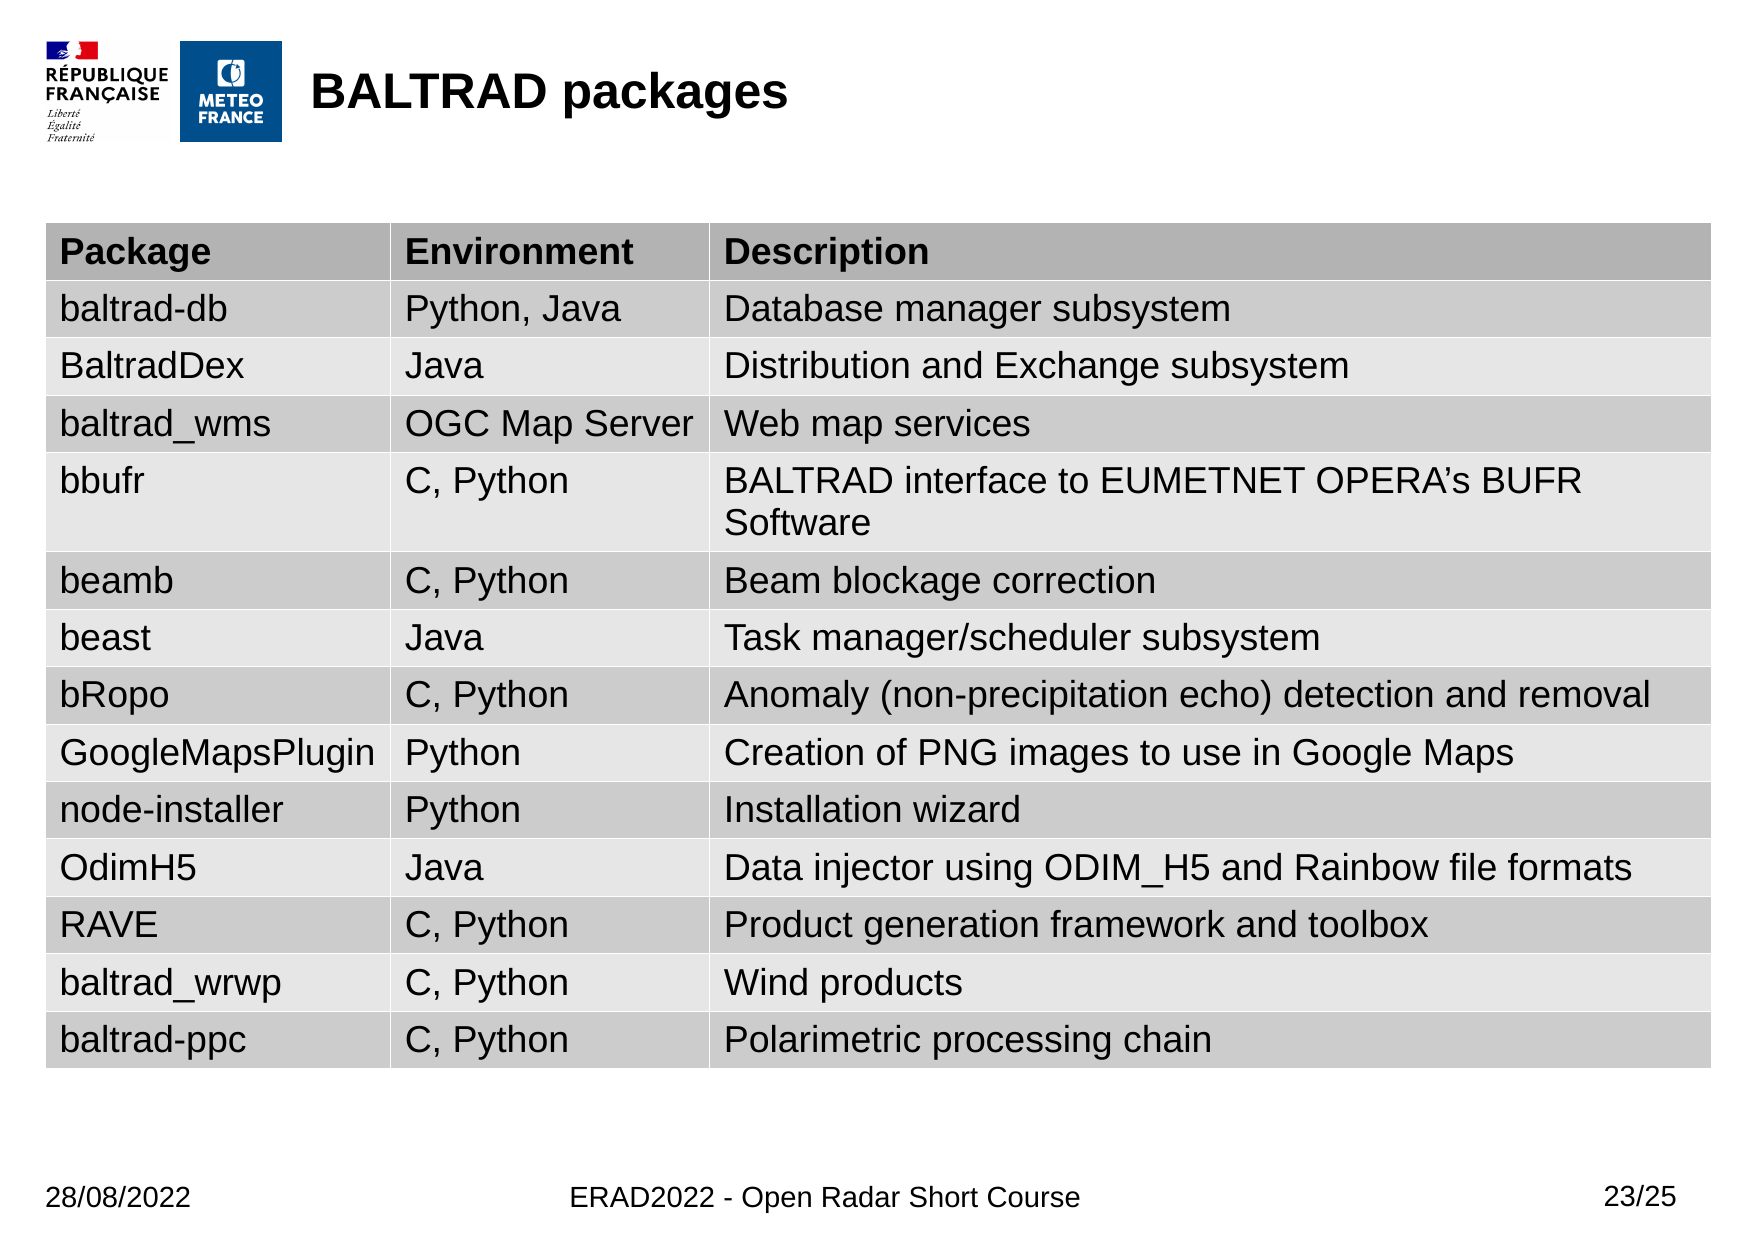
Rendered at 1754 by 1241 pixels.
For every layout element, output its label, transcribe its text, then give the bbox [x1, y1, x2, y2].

table_cell BaltradDex [46, 338, 390, 395]
table_cell baltrad-ppc [46, 1012, 390, 1068]
table_cell C, Python [391, 954, 709, 1011]
table_cell Wind products [710, 954, 1711, 1011]
table_cell Distribution and Exchange subsystem [710, 338, 1711, 395]
table_cell bbufr [46, 453, 390, 551]
table_cell Web map services [710, 396, 1711, 452]
table_cell baltrad_wms [46, 396, 390, 452]
table_cell Data injector using ODIM_H5 and Rainbow file formats [710, 839, 1711, 896]
table_cell C, Python [391, 552, 709, 609]
table_cell Java [391, 338, 709, 395]
table_cell C, Python [391, 1012, 709, 1068]
table_cell bRopo [46, 667, 390, 724]
table_header Environment [391, 223, 709, 280]
table_cell Product generation framework and toolbox [710, 897, 1711, 953]
table_cell Python, Java [391, 281, 709, 337]
table_cell beast [46, 610, 390, 666]
table_cell BALTRAD interface to EUMETNET OPERA’s BUFR Software [710, 453, 1711, 551]
table_cell baltrad-db [46, 281, 390, 337]
table_cell Beam blockage correction [710, 552, 1711, 609]
table_cell beamb [46, 552, 390, 609]
table_cell C, Python [391, 453, 709, 551]
table_cell Java [391, 610, 709, 666]
picture [180, 41, 282, 142]
table_cell GoogleMapsPlugin [46, 725, 390, 781]
table_cell Installation wizard [710, 782, 1711, 838]
table_cell Polarimetric processing chain [710, 1012, 1711, 1068]
table_cell OdimH5 [46, 839, 390, 896]
table_cell Database manager subsystem [710, 281, 1711, 337]
table_header Package [46, 223, 390, 280]
table_cell RAVE [46, 897, 390, 953]
table_cell OGC Map Server [391, 396, 709, 452]
table_cell node-installer [46, 782, 390, 838]
table_cell Creation of PNG images to use in Google Maps [710, 725, 1711, 781]
table_cell C, Python [391, 897, 709, 953]
table_cell Java [391, 839, 709, 896]
picture [46, 41, 172, 142]
table_cell C, Python [391, 667, 709, 724]
table_cell baltrad_wrwp [46, 954, 390, 1011]
table_header Description [710, 223, 1711, 280]
table_cell Task manager/scheduler subsystem [710, 610, 1711, 666]
table_cell Python [391, 725, 709, 781]
table_cell Anomaly (non-precipitation echo) detection and removal [710, 667, 1711, 724]
title BALTRAD packages [310, 40, 1697, 142]
table_cell Python [391, 782, 709, 838]
